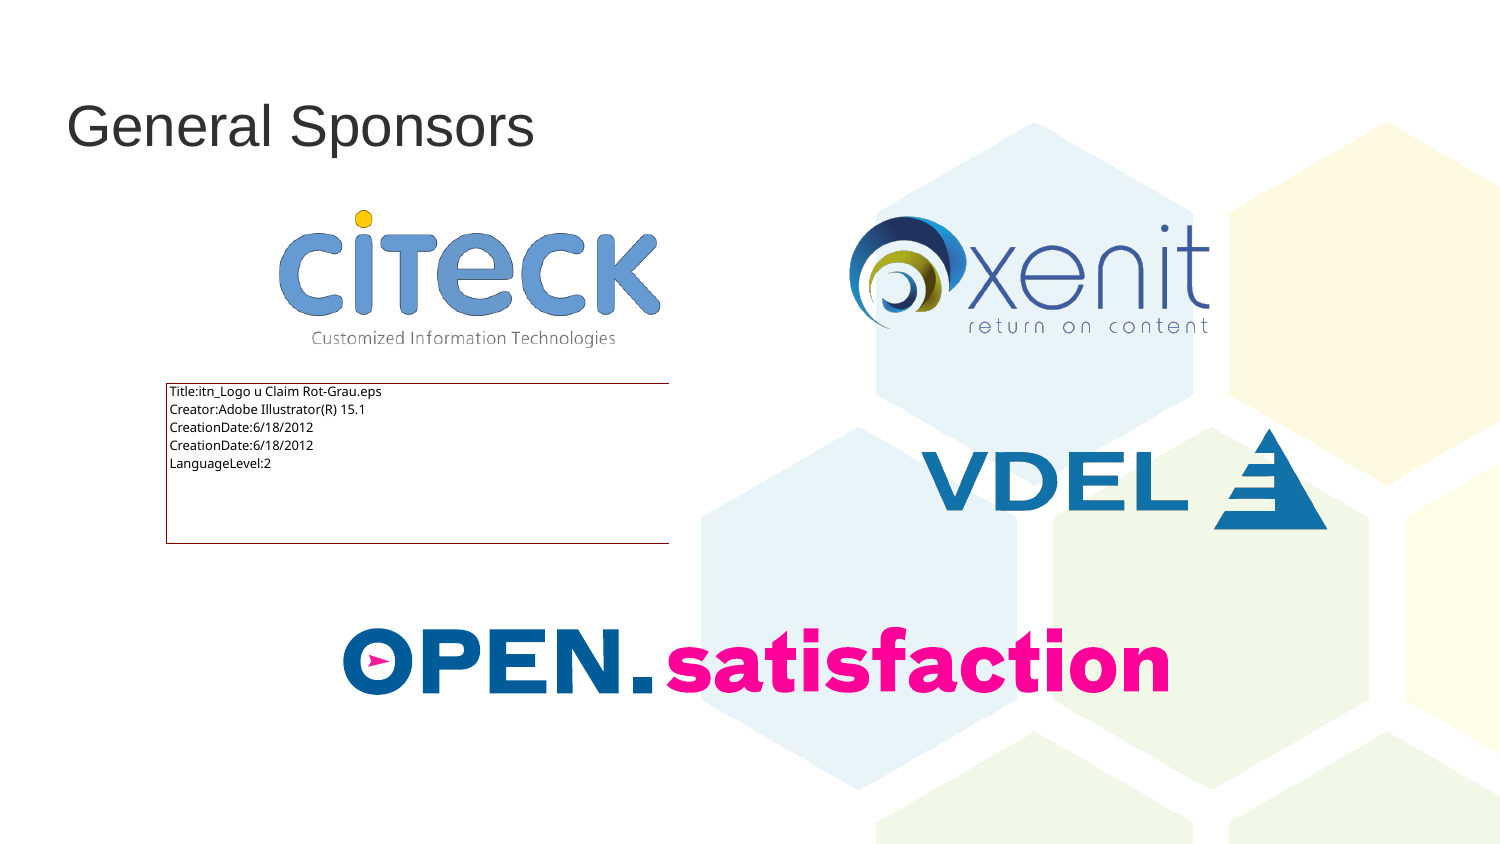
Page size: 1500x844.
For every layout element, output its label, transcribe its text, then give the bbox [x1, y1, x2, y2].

title General Sponsors [51, 72, 1449, 167]
picture [0, 0, 1500, 844]
